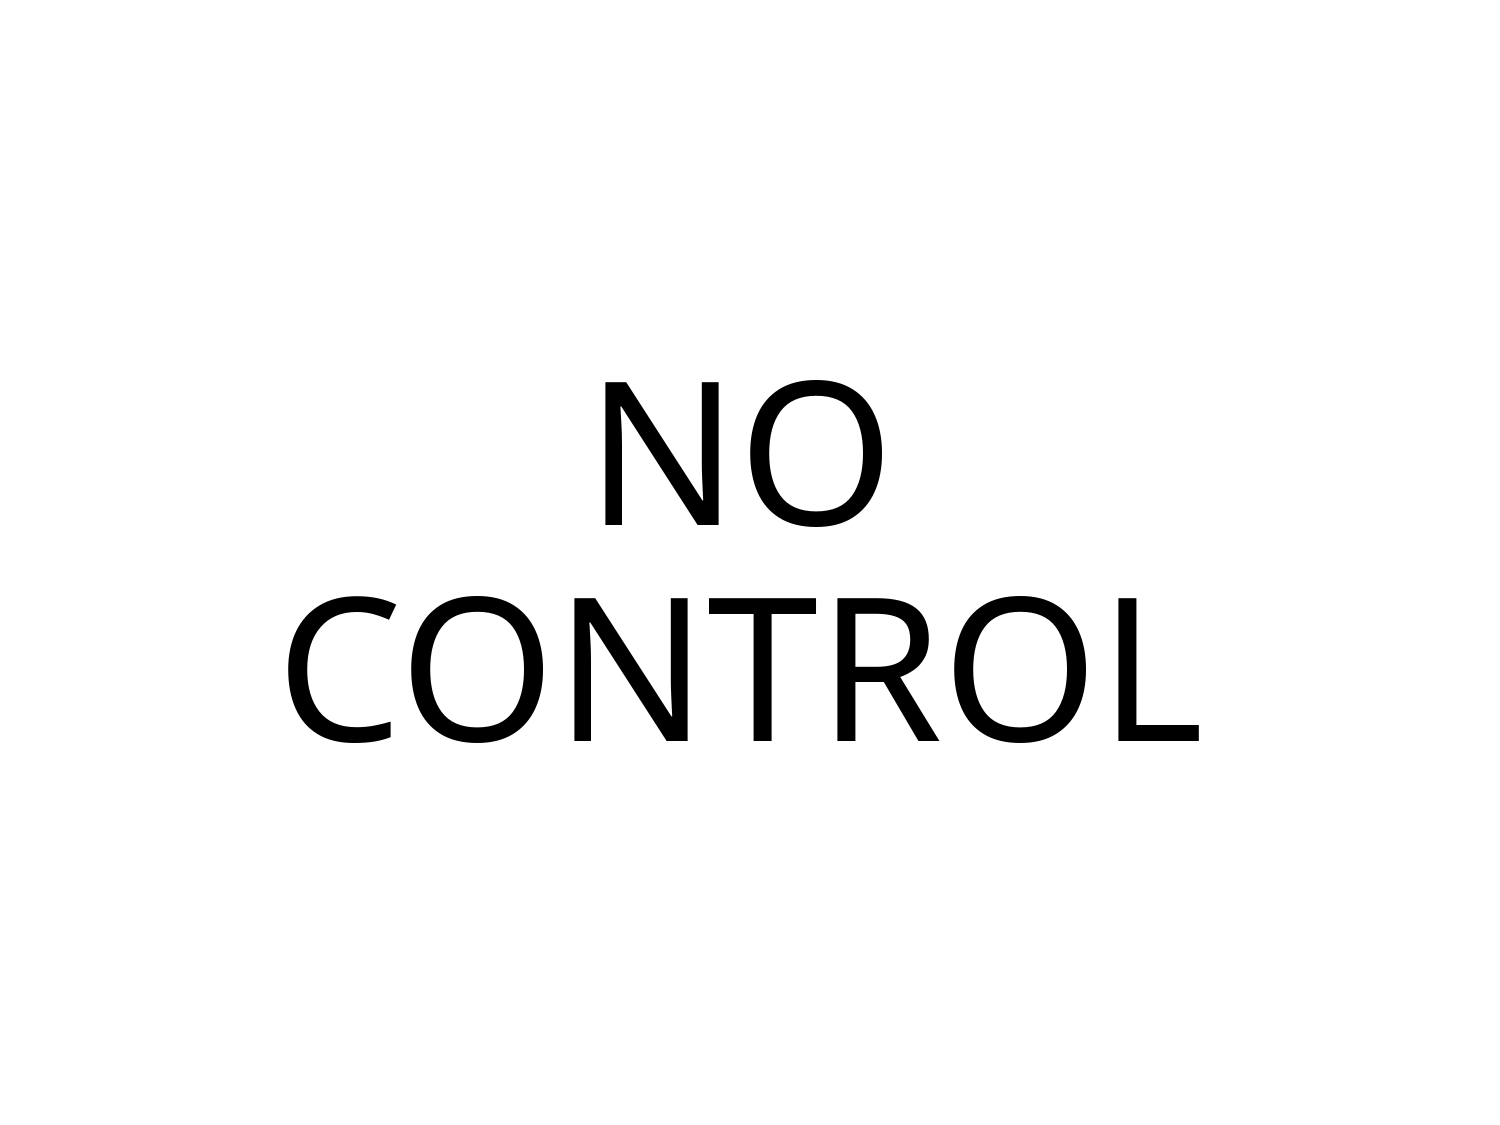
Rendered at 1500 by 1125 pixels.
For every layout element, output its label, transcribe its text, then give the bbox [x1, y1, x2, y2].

title NO CONTROL [103, 345, 1379, 738]
